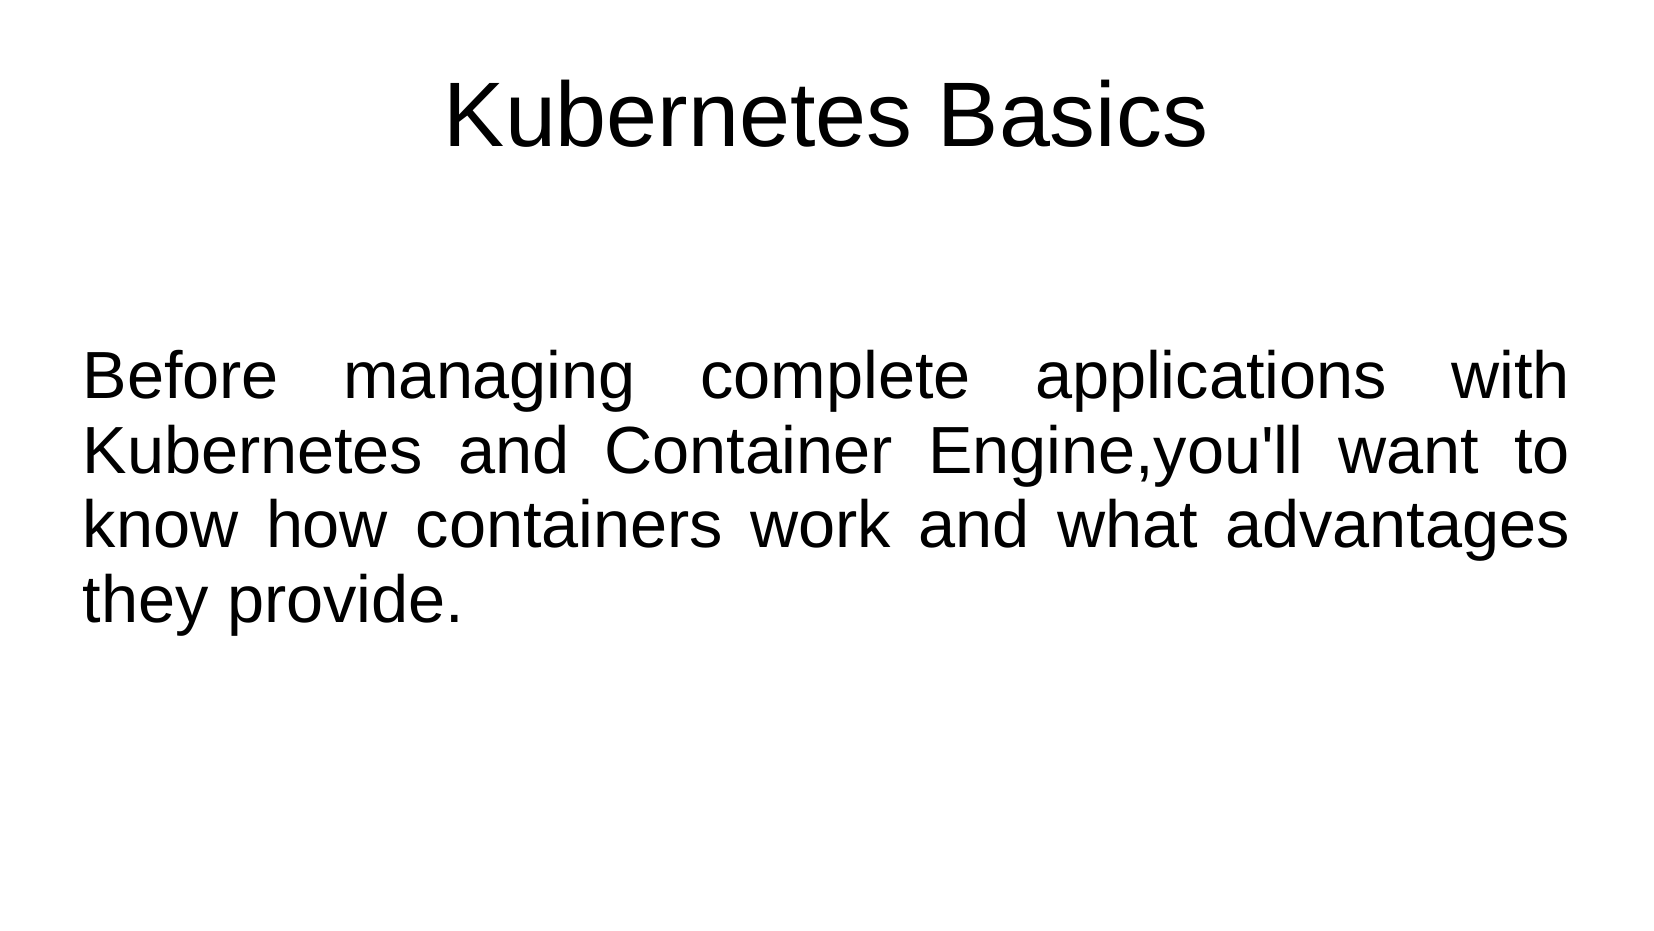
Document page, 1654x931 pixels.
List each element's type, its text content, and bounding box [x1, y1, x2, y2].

title Kubernetes Basics [82, 63, 1571, 167]
subtitle Before managing complete applications with Kubernetes and Container Engine,you'll want to know how containers work and what advantages they provide. [82, 337, 1571, 637]
